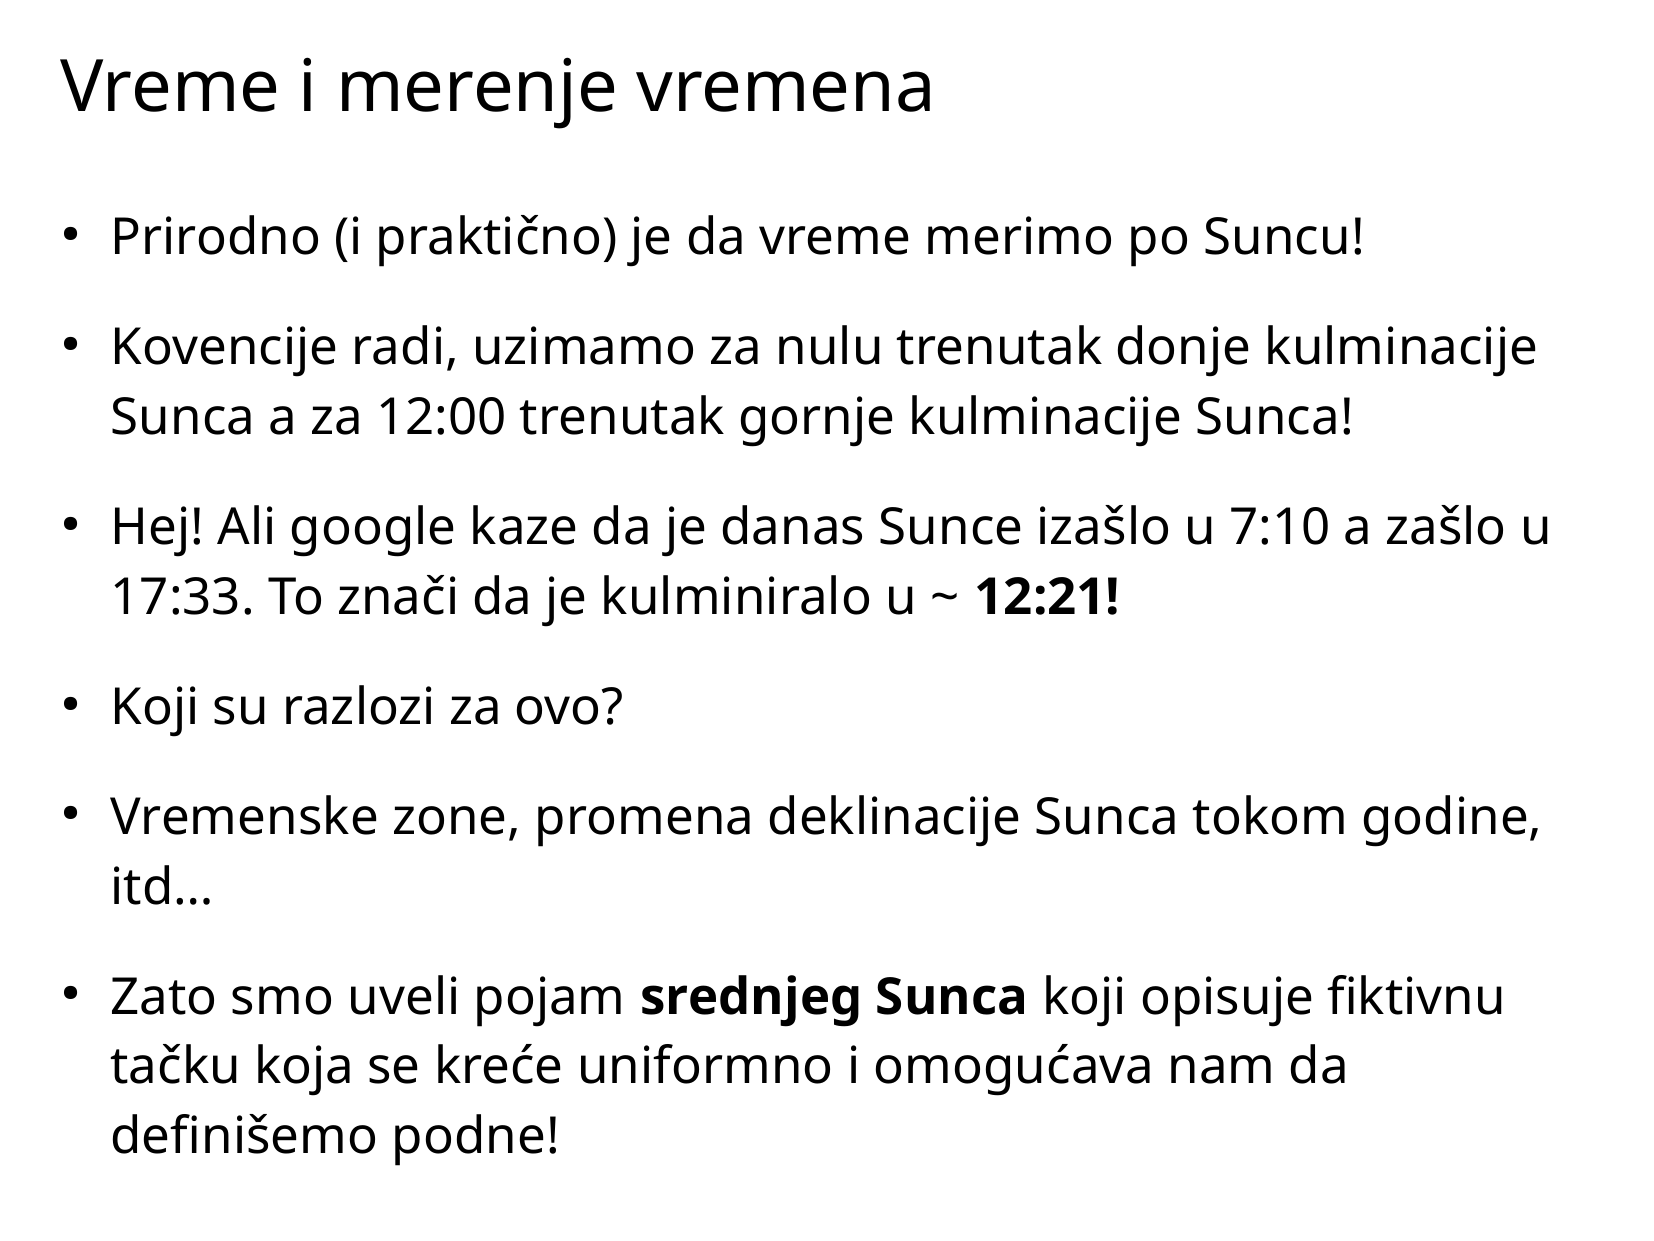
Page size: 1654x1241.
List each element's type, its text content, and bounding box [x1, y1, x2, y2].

title Vreme i merenje vremena [59, 17, 1648, 150]
list Prirodno (i praktično) je da vreme merimo po Suncu! Kovencije radi, uzimamo za nulu trenutak donje kulminacije Sunca a za 12:00 trenutak gornje kulminacije Sunca! Hej! Ali google kaze da je danas Sunce izašlo u 7:10 a zašlo u 17:33. To znači da je kulminiralo u ~ 12:21! Koji su razlozi za ovo? Vremenske zone, promena deklinacije Sunca tokom godine, itd… Zato smo uveli pojam srednjeg Sunca koji opisuje fiktivnu tačku koja se kreće uniformno i omogućava nam da definišemo podne! [45, 199, 1613, 1173]
